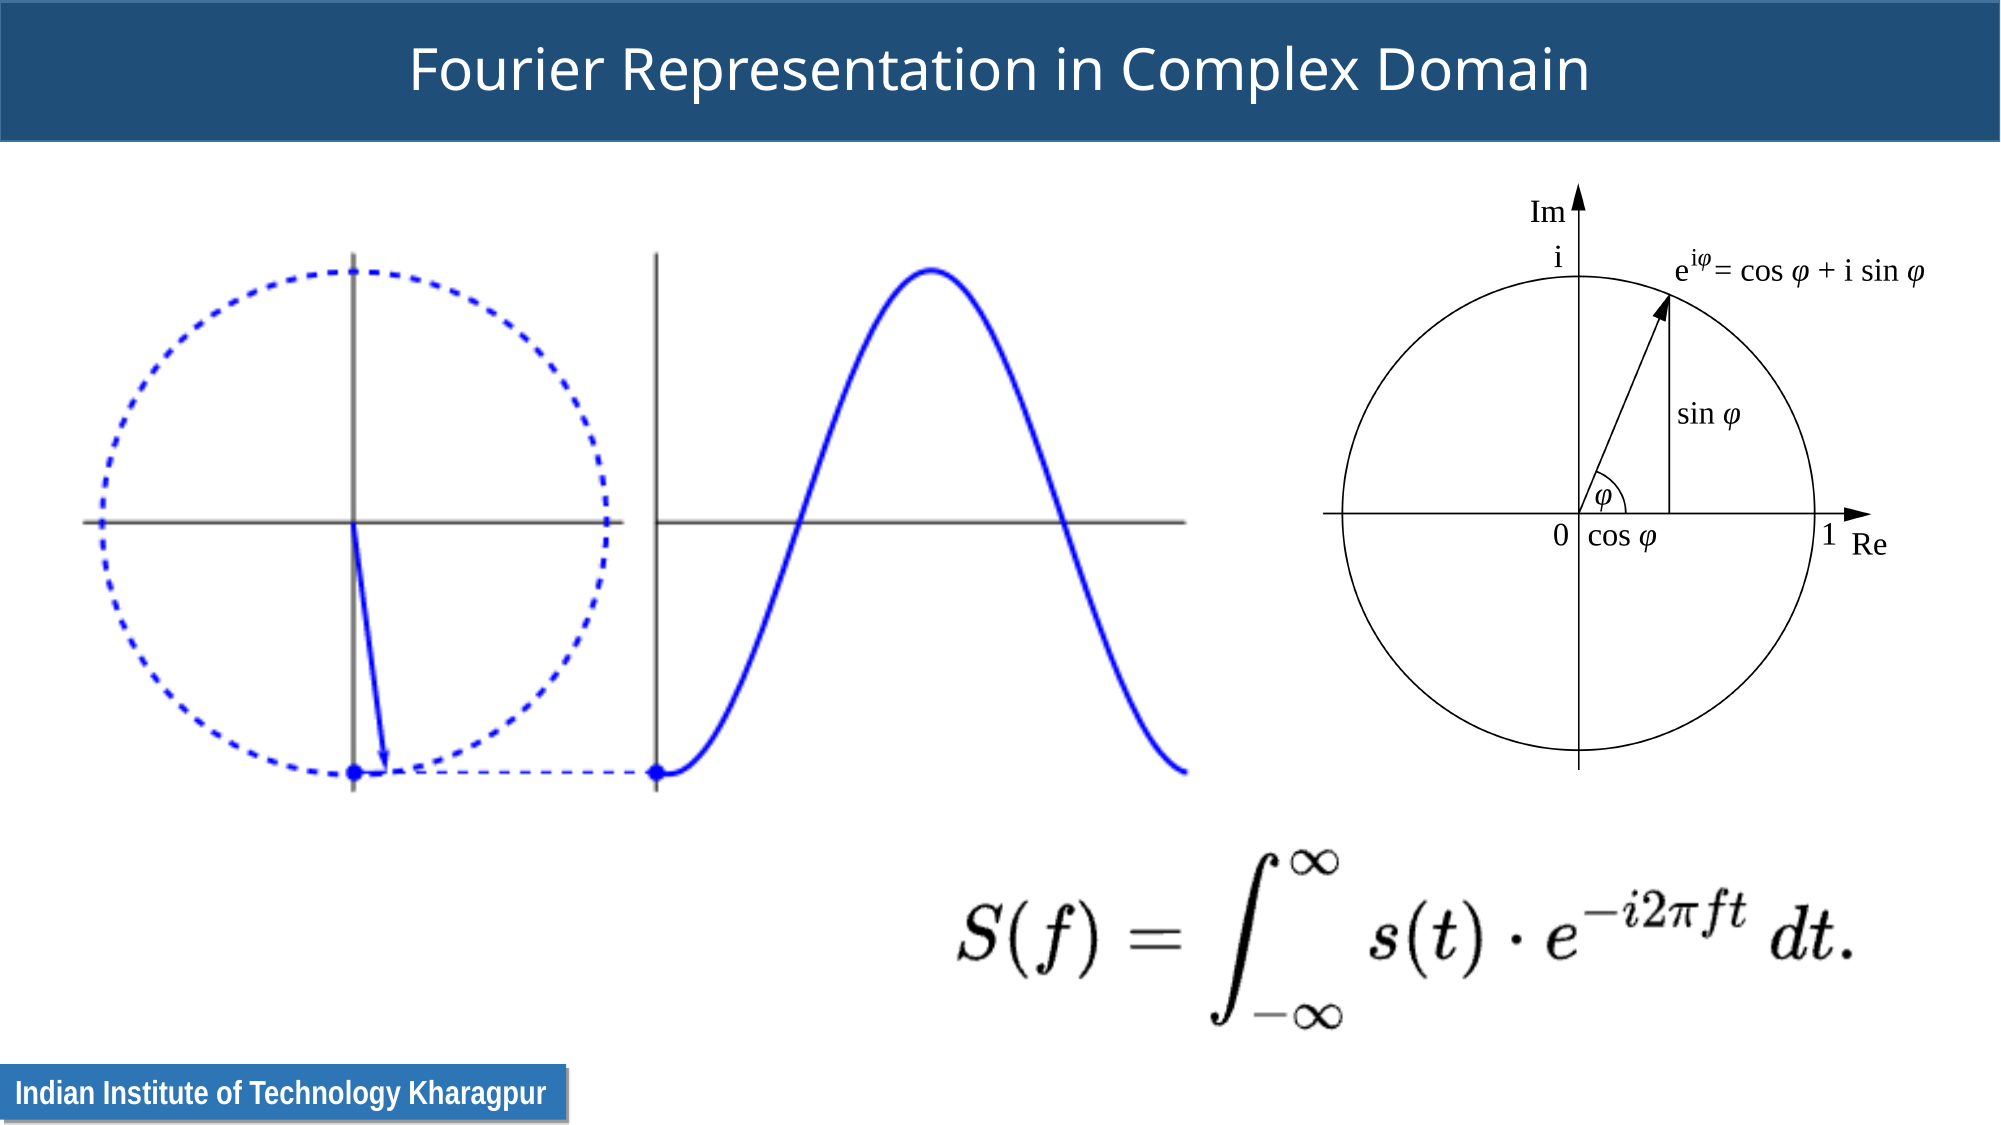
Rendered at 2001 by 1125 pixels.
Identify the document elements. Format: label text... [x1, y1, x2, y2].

picture [936, 812, 1927, 1083]
picture [73, 242, 1198, 811]
picture [1321, 179, 1928, 788]
title Fourier Representation in Complex Domain [0, 1, 2000, 141]
